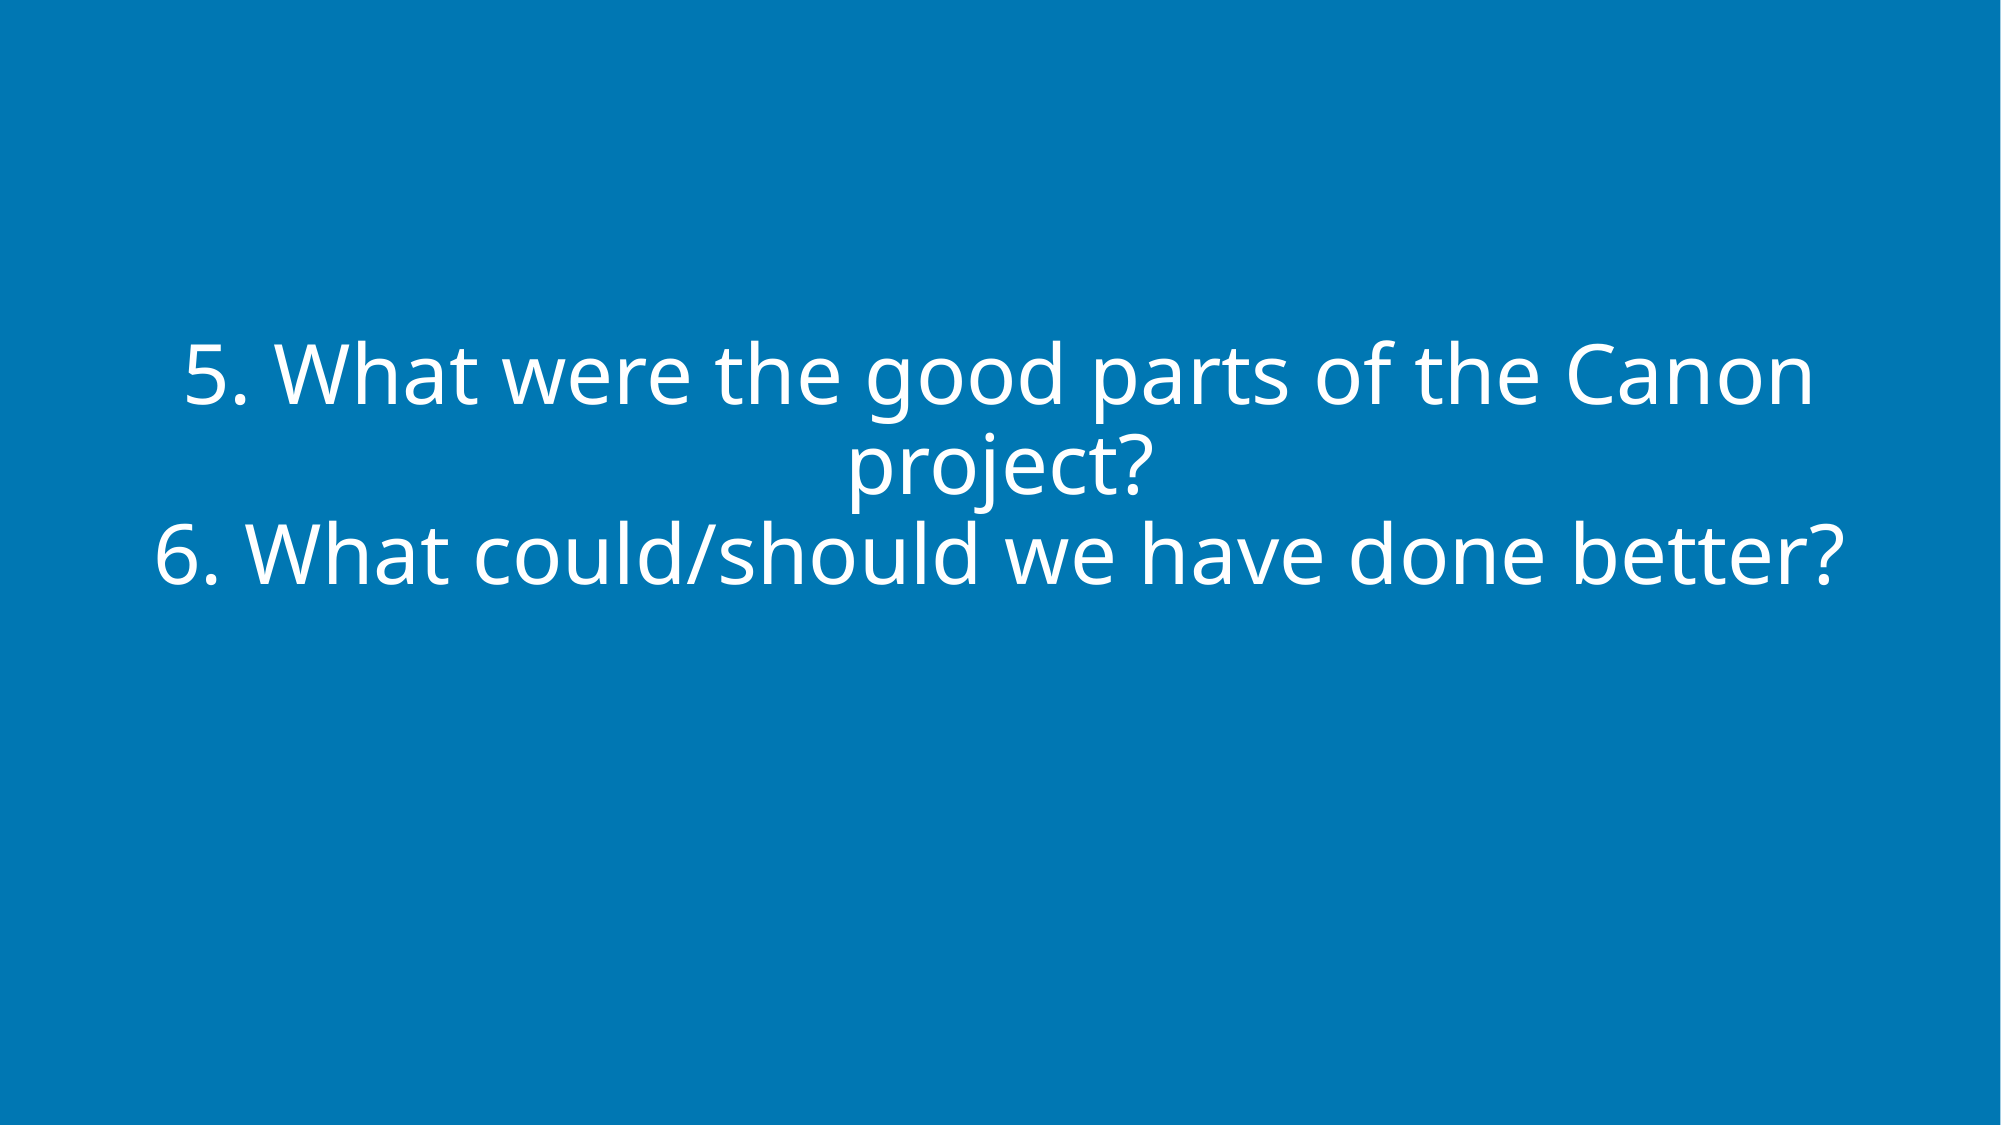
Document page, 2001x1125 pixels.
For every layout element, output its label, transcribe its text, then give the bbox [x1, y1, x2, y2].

list 5. What were the good parts of the Canon project? 6. What could/should we have done better? [72, 72, 1928, 1053]
